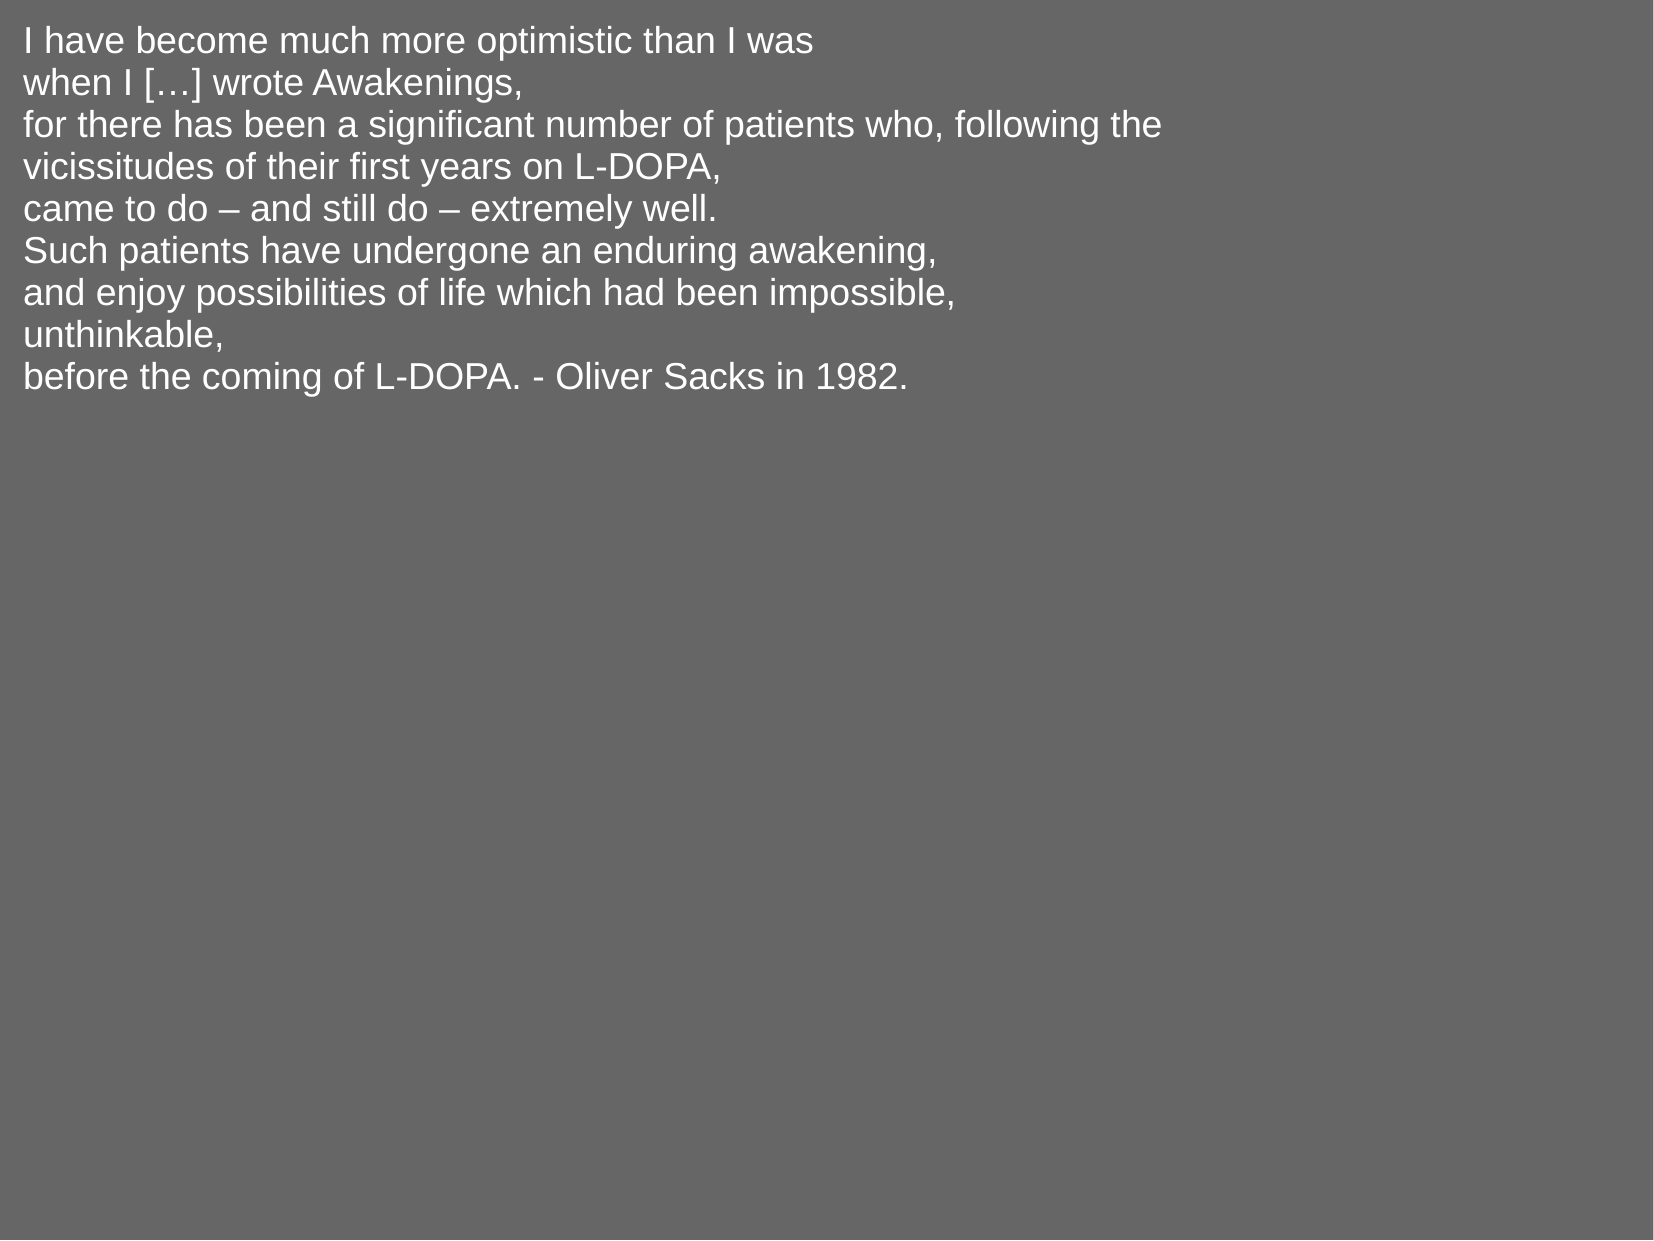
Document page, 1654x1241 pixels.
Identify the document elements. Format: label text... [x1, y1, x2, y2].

text_box I have become much more optimistic than I was when I […] wrote Awakenings, for there has been a significant number of patients who, following the vicissitudes of their first years on L-DOPA, came to do – and still do – extremely well. Such patients have undergone an enduring awakening, and enjoy possibilities of life which had been impossible, unthinkable, before the coming of L-DOPA. - Oliver Sacks in 1982. [8, 12, 1189, 405]
